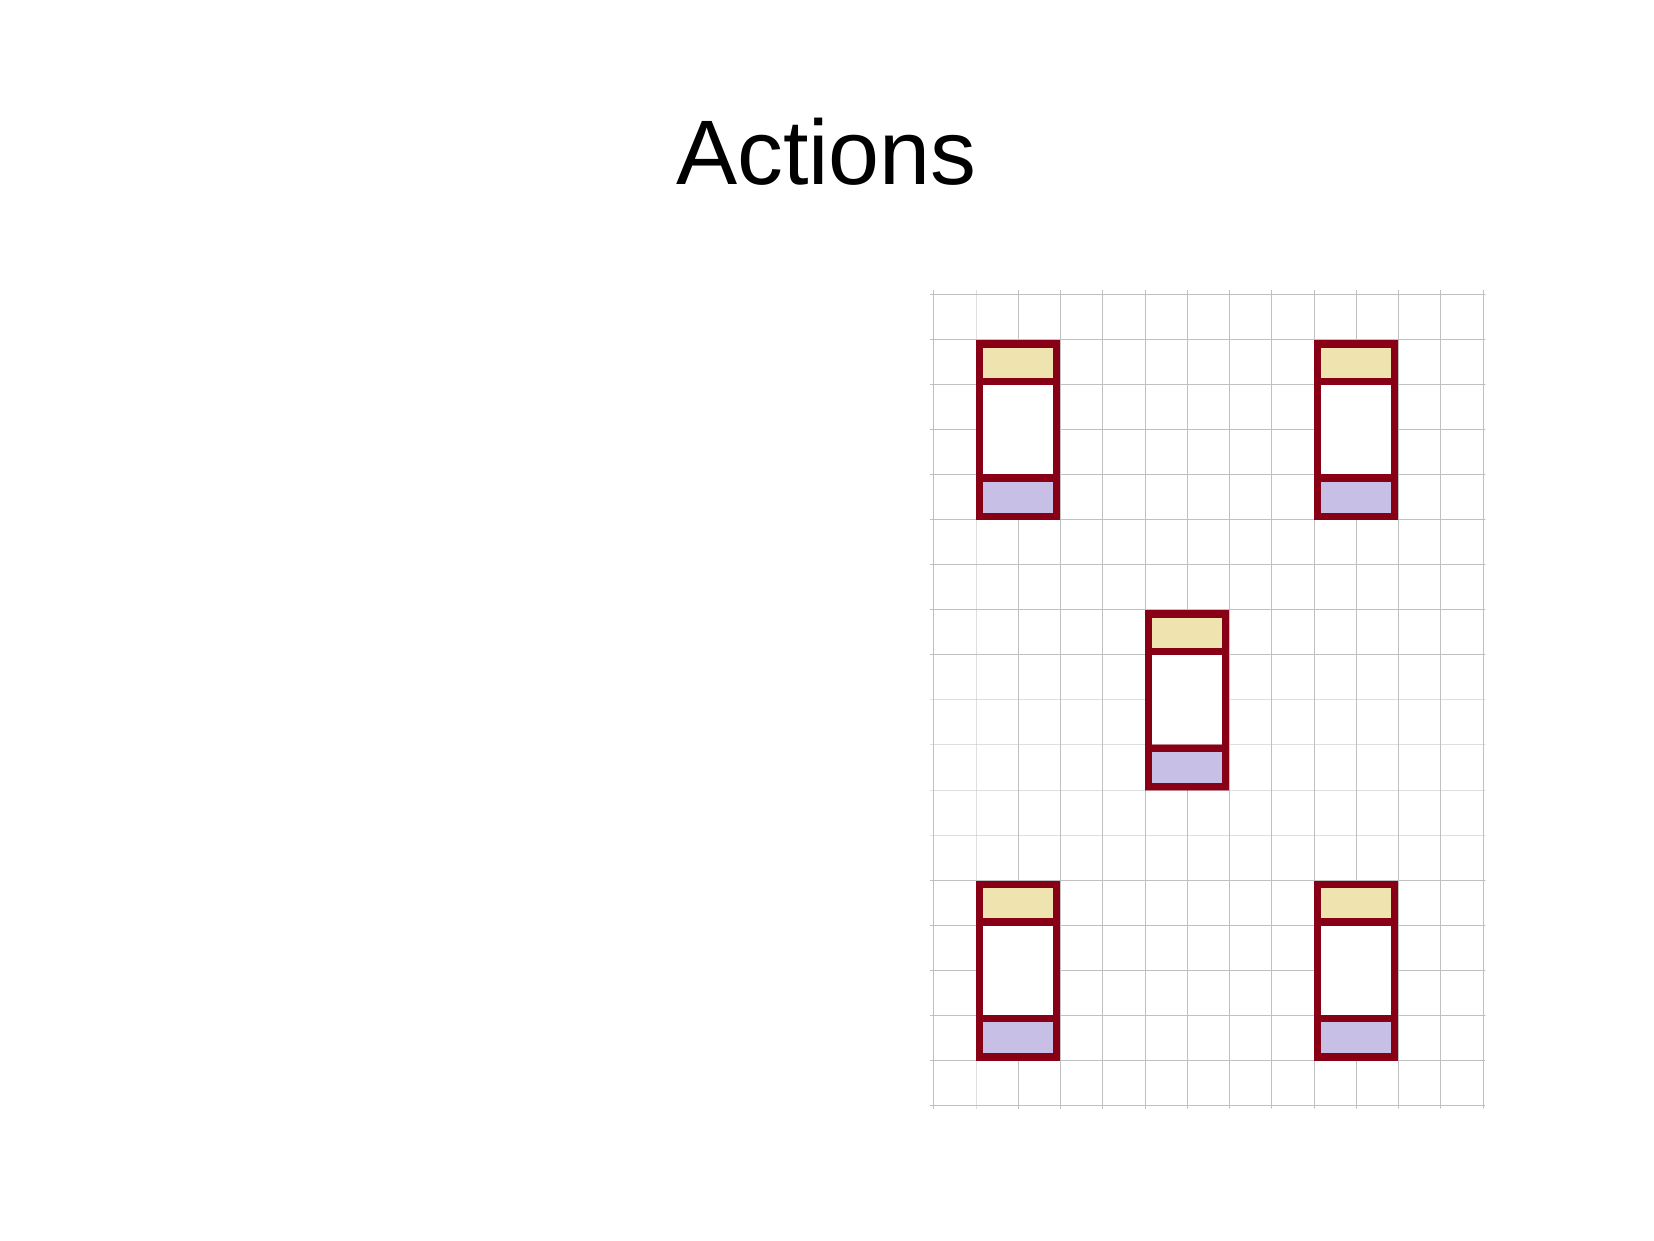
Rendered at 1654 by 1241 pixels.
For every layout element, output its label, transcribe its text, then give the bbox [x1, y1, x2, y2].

title Actions [82, 49, 1571, 257]
picture [930, 290, 1486, 1109]
